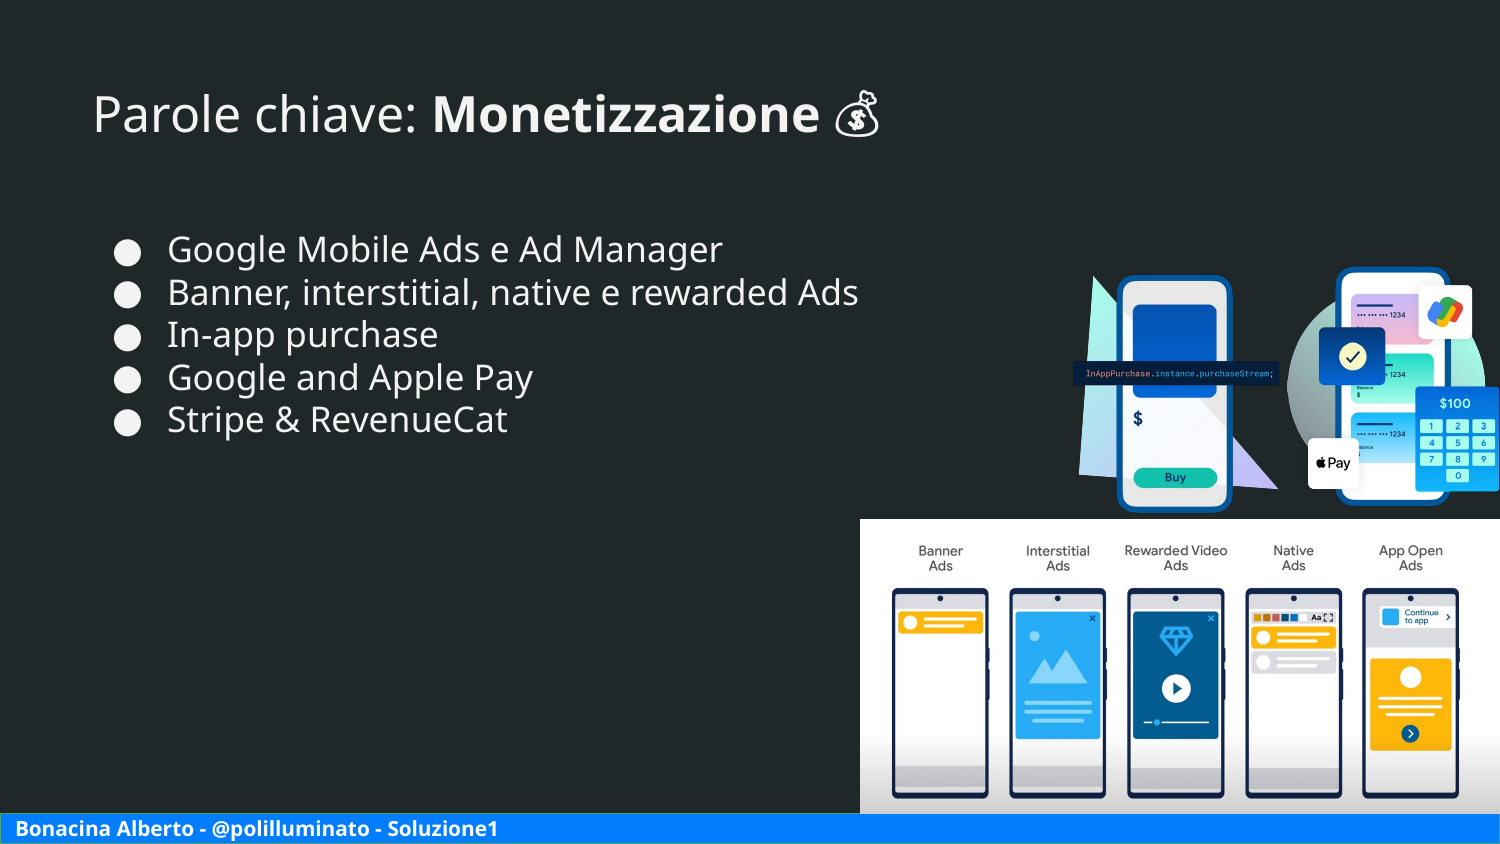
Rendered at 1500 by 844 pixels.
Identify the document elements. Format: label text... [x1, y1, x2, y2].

text_box Google Mobile Ads e Ad Manager Banner, interstitial, native e rewarded Ads In-app purchase Google and Apple Pay Stripe & RevenueCat [77, 212, 963, 455]
text_box Parole chiave: Monetizzazione 💰 [77, 67, 1074, 159]
text_box Bonacina Alberto - @polilluminato - Soluzione1 [0, 800, 1500, 844]
picture [860, 259, 1500, 814]
